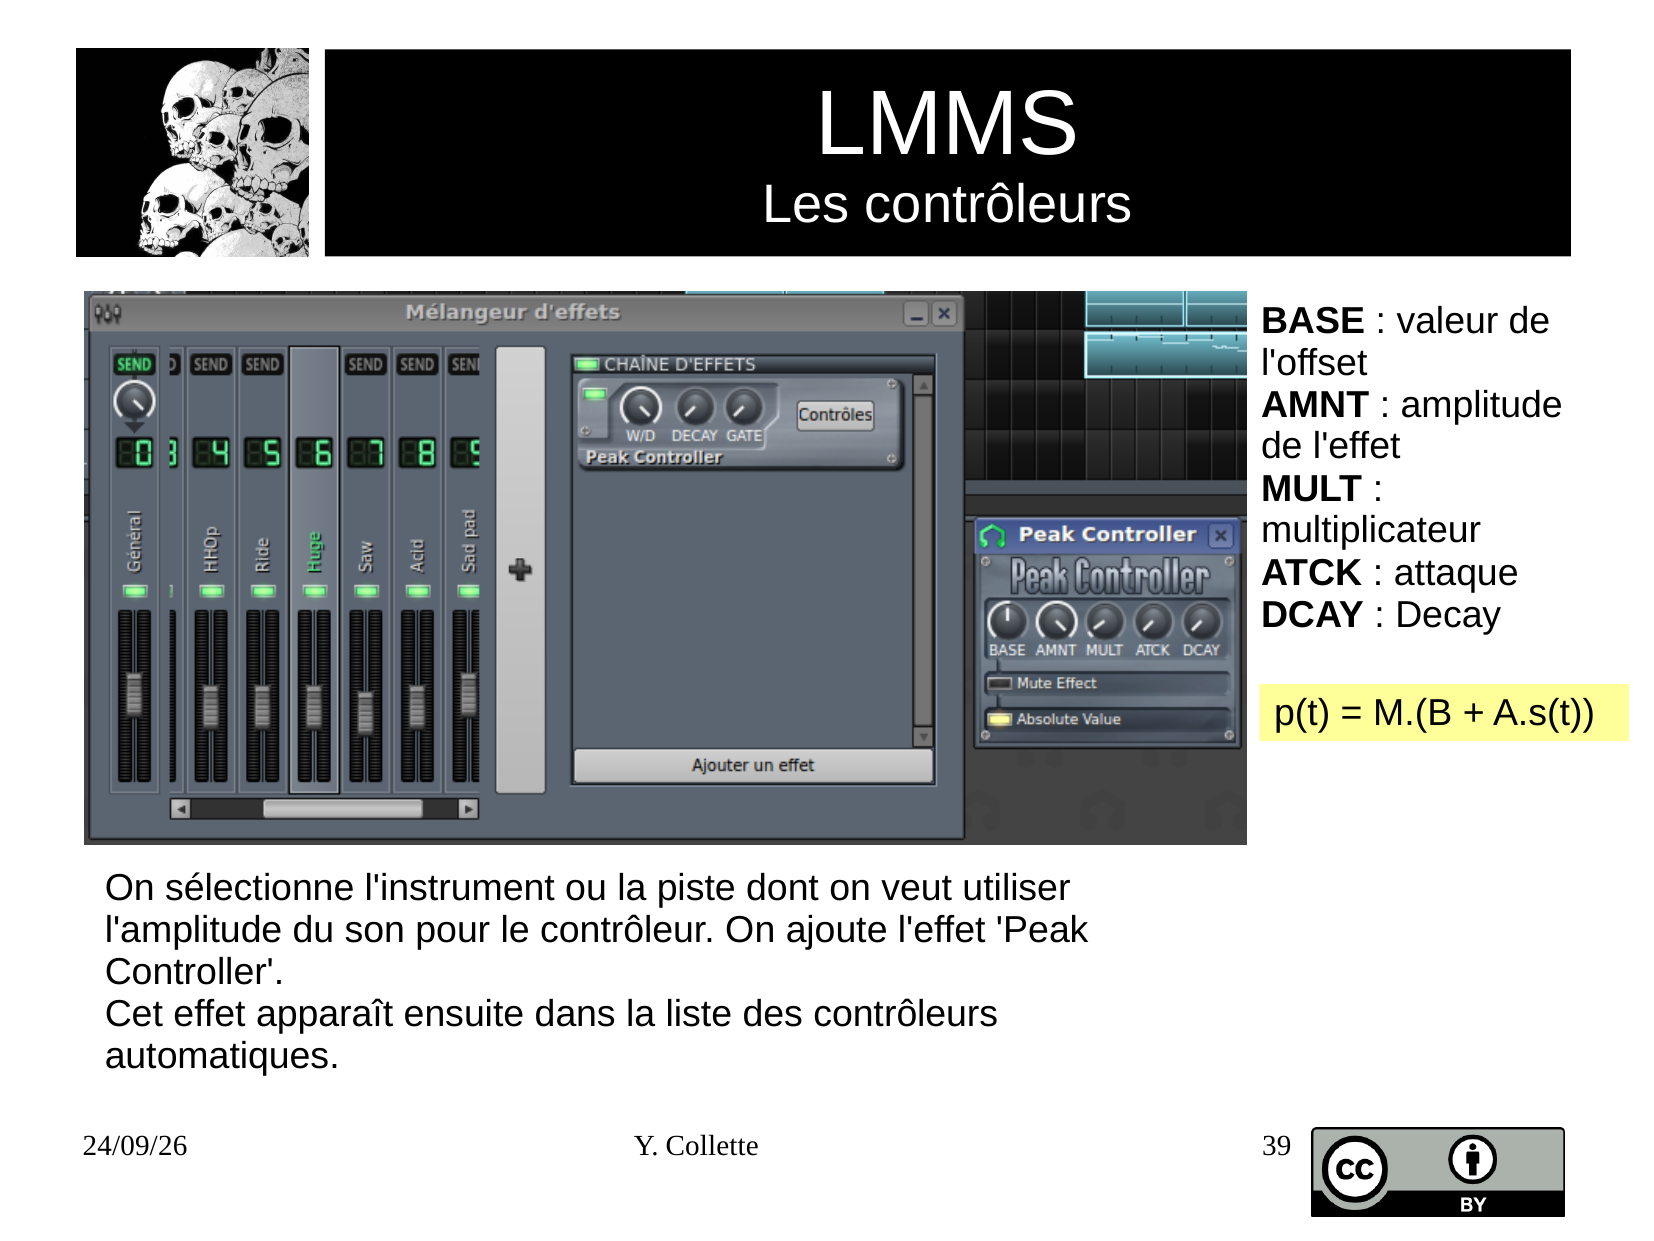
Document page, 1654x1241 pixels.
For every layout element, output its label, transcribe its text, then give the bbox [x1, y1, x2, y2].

text_box p(t) = M.(B + A.s(t)) [1259, 684, 1629, 741]
picture [76, 48, 309, 257]
text_box On sélectionne l'instrument ou la piste dont on veut utiliser l'amplitude du son pour le contrôleur. On ajoute l'effet 'Peak Controller'. Cet effet apparaît ensuite dans la liste des contrôleurs automatiques. [89, 859, 1106, 1085]
title LMMS Les contrôleurs [324, 49, 1571, 257]
text_box BASE : valeur de l'offset AMNT : amplitude de l'effet MULT : multiplicateur ATCK : attaque DCAY : Decay [1246, 291, 1610, 656]
picture [84, 291, 1247, 845]
picture [1311, 1127, 1565, 1217]
